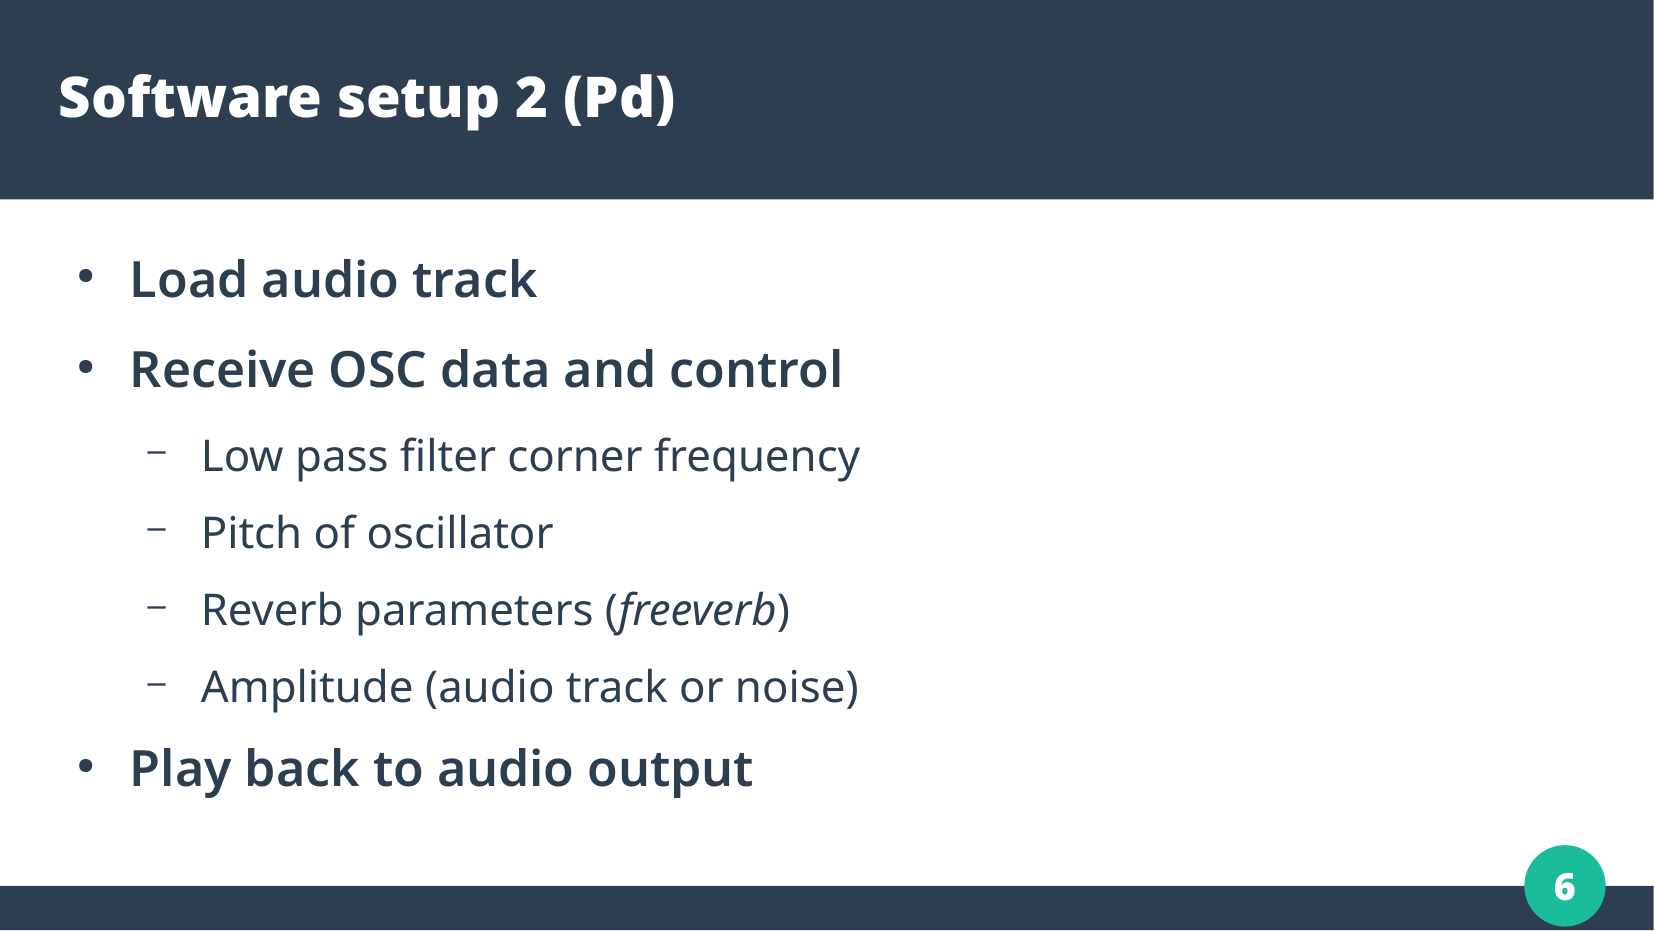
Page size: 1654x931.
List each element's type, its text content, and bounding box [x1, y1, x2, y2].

title Software setup 2 (Pd) [59, 37, 1595, 155]
list Load audio track Receive OSC data and control Low pass filter corner frequency Pitch of oscillator Reverb parameters (freeverb) Amplitude (audio track or noise) Play back to audio output [59, 243, 1595, 864]
